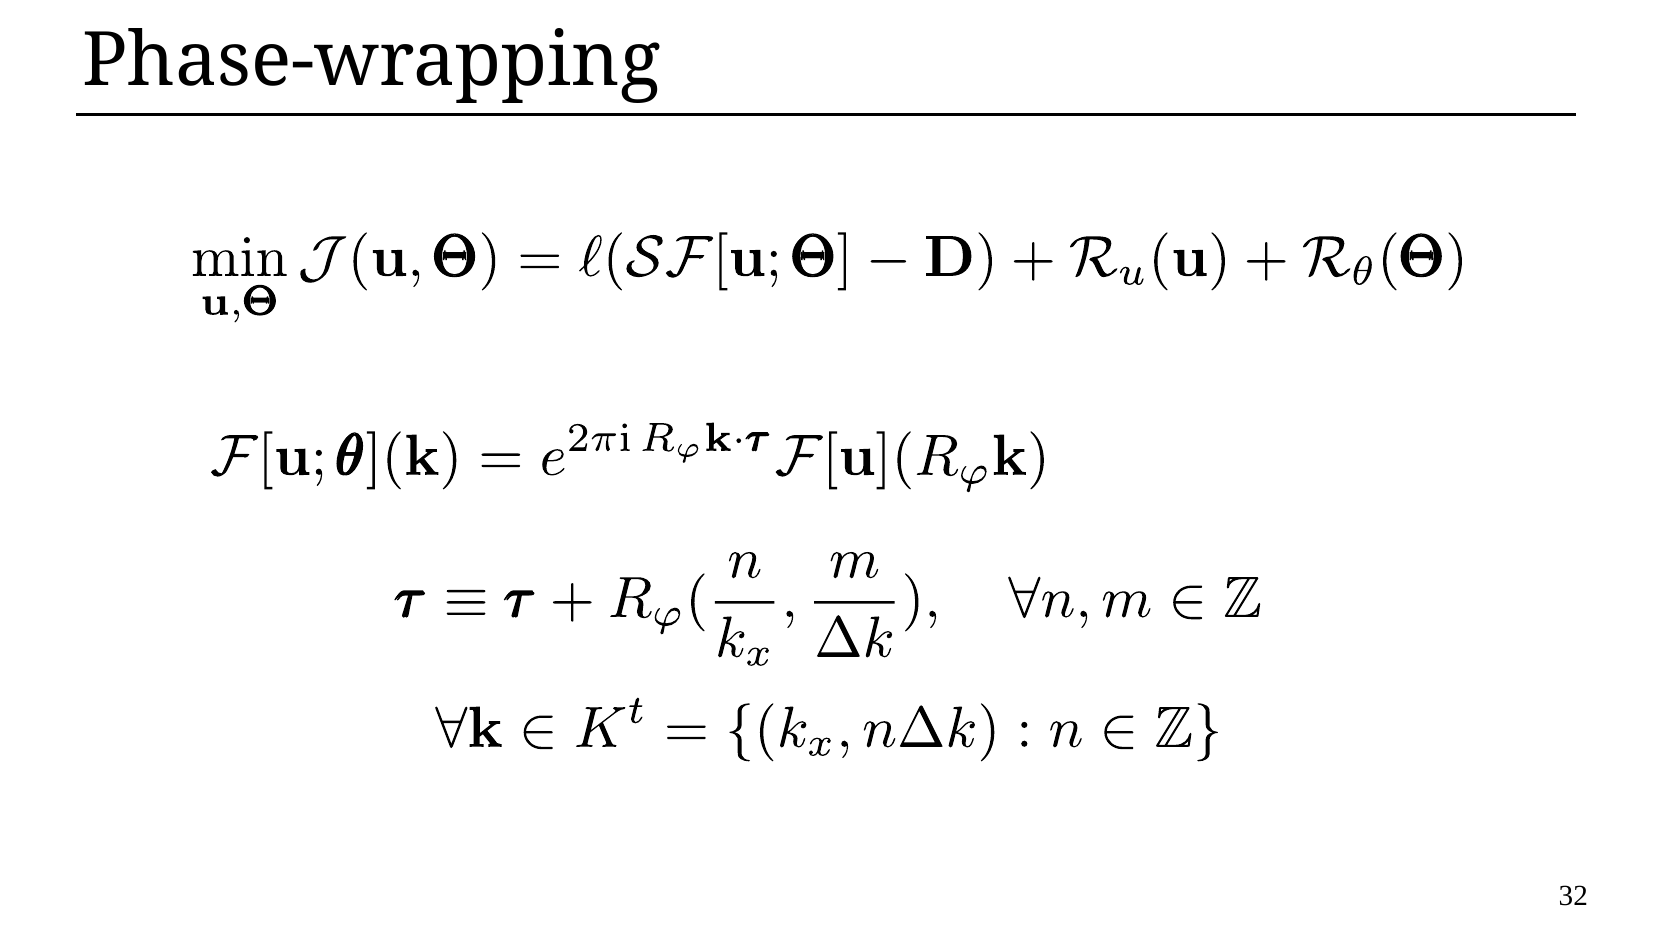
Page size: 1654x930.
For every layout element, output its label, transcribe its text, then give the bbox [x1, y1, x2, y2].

title Phase-wrapping [82, 7, 1571, 105]
picture [210, 422, 1044, 493]
picture [390, 549, 1263, 669]
picture [188, 230, 1465, 325]
picture [435, 697, 1218, 762]
